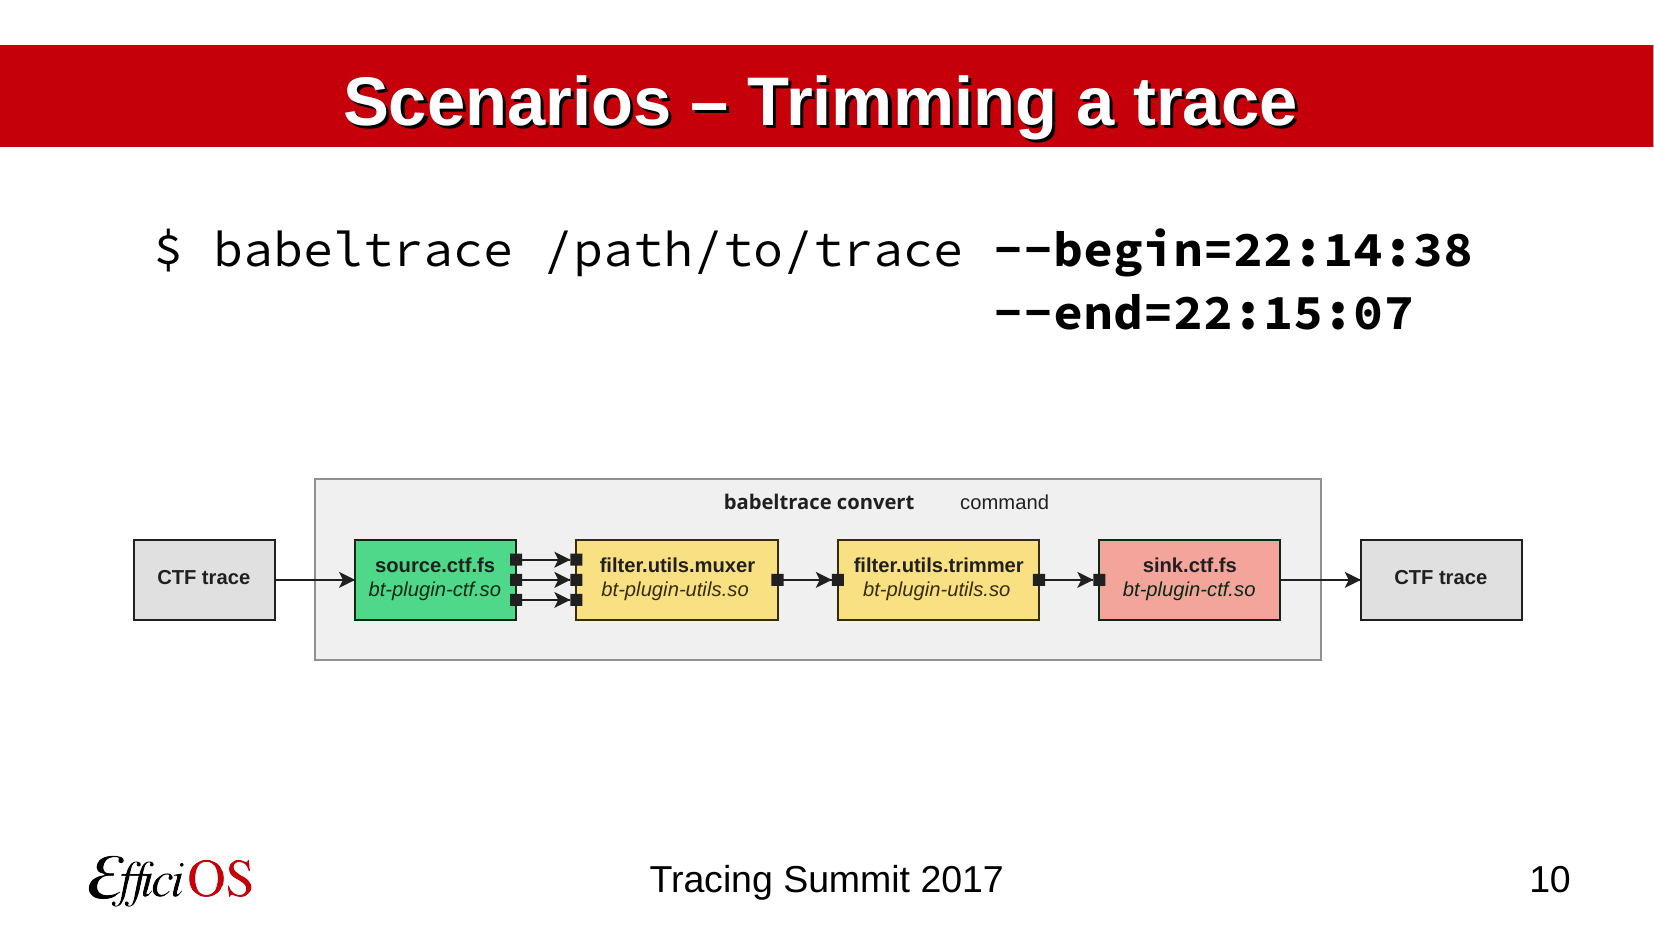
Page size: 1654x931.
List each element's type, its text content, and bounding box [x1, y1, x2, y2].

picture [131, 477, 1524, 663]
list $ babeltrace /path/to/trace --begin=22:14:38 --end=22:15:07 [82, 217, 1571, 758]
picture [82, 853, 260, 910]
title Scenarios – Trimming a trace [76, 24, 1565, 180]
